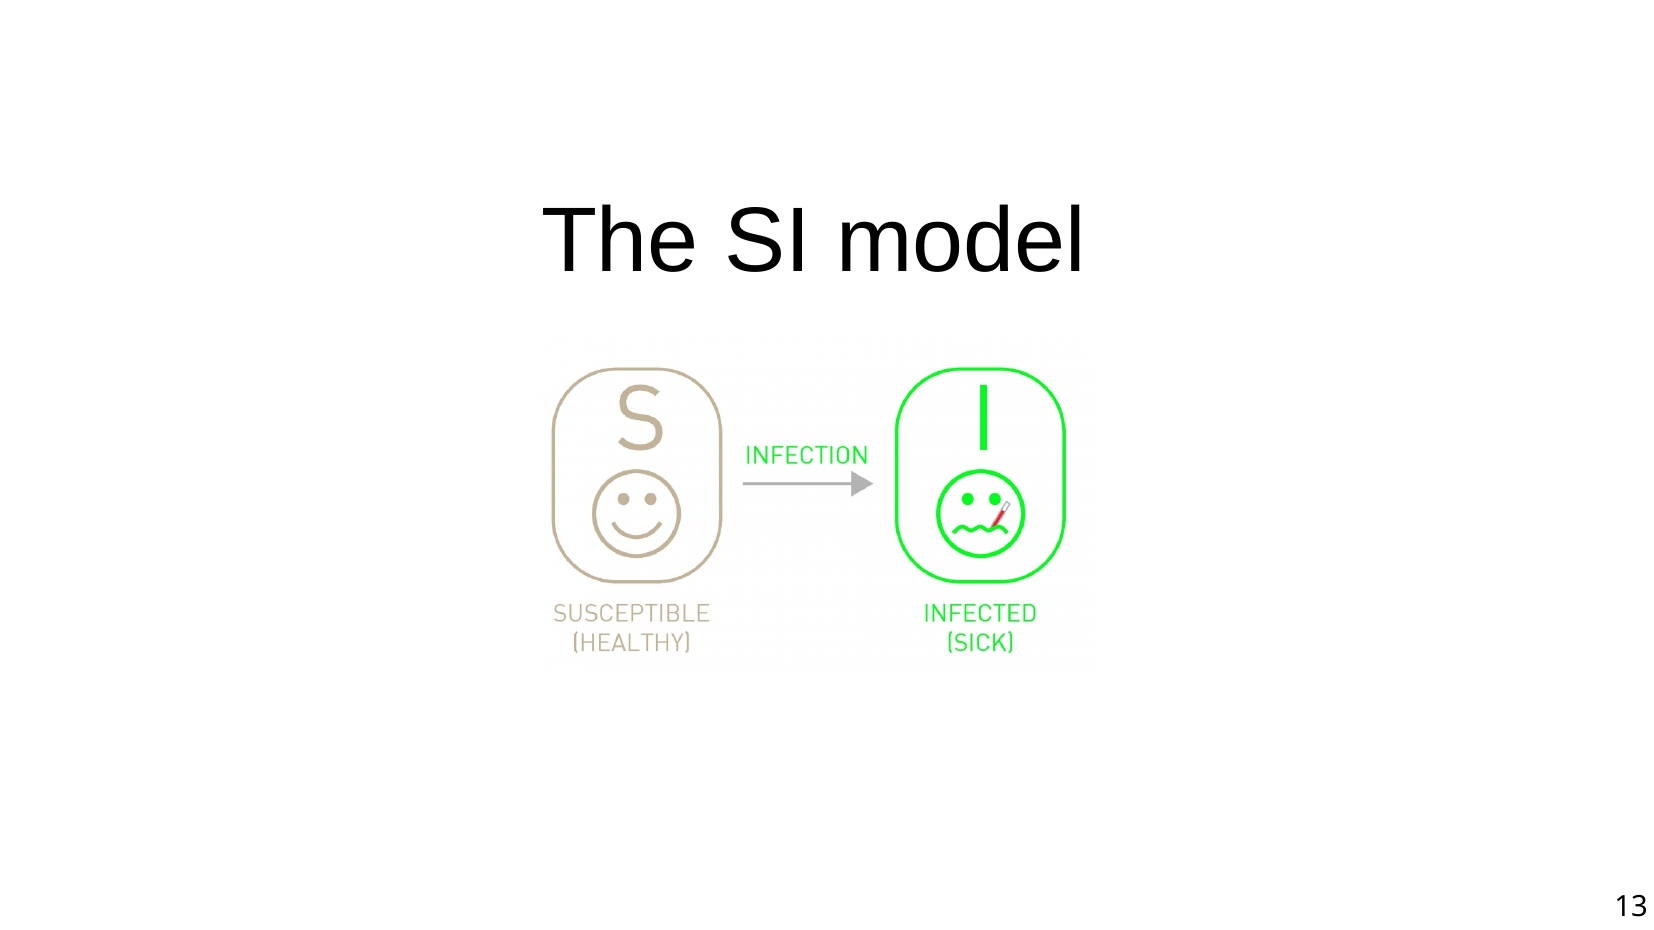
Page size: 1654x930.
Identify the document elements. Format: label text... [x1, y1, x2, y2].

title The SI model [69, 161, 1558, 318]
picture [539, 338, 1095, 676]
